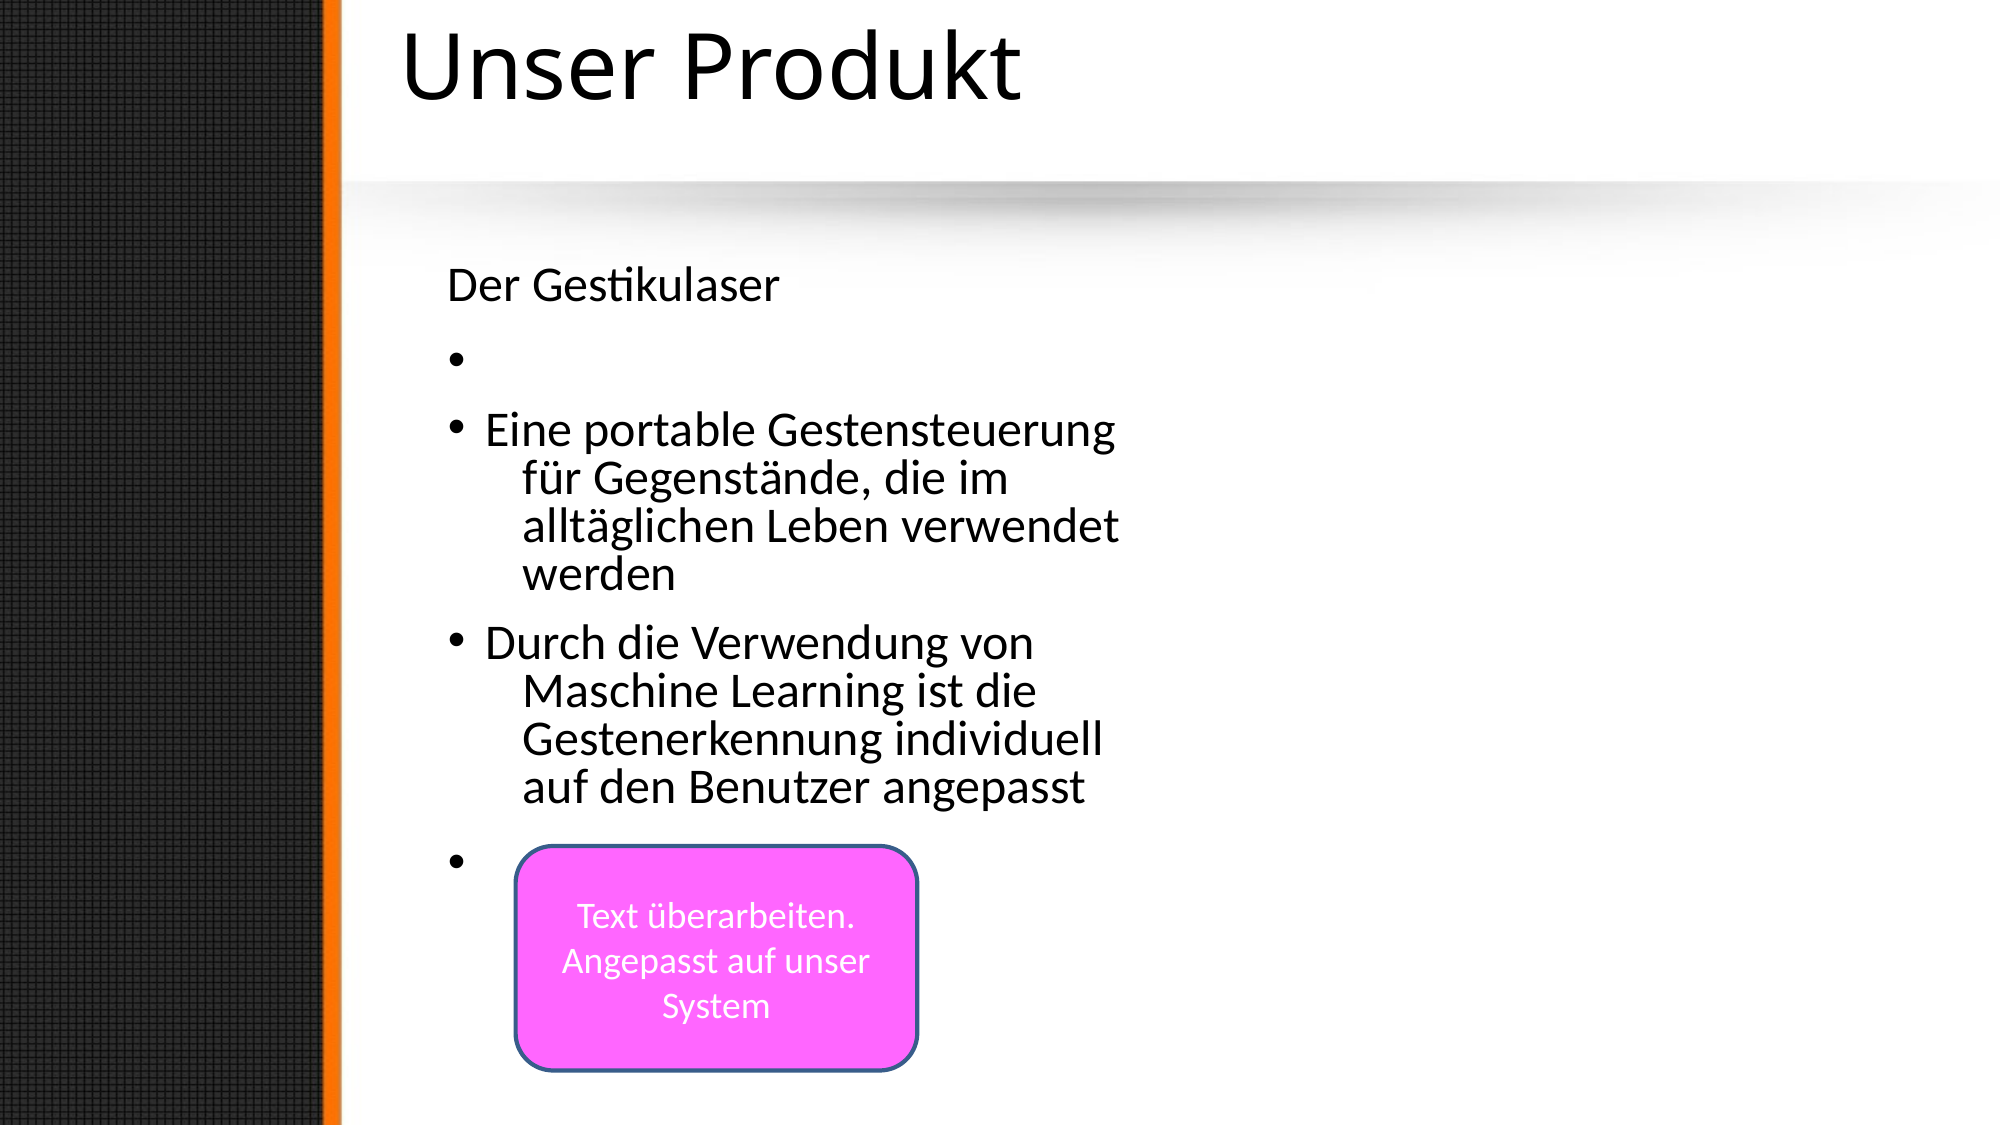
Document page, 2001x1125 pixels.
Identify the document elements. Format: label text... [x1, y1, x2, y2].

text_box Text überarbeiten. Angepasst auf unser System [515, 846, 918, 1071]
title Unser Produkt [384, 0, 2000, 179]
list Der Gestikulaser Eine portable Gestensteuerung für Gegenstände, die im alltäglichen Leben verwendet werden Durch die Verwendung von Maschine Learning ist die Gestenerkennung individuell auf den Benutzer angepasst [432, 255, 1153, 1040]
